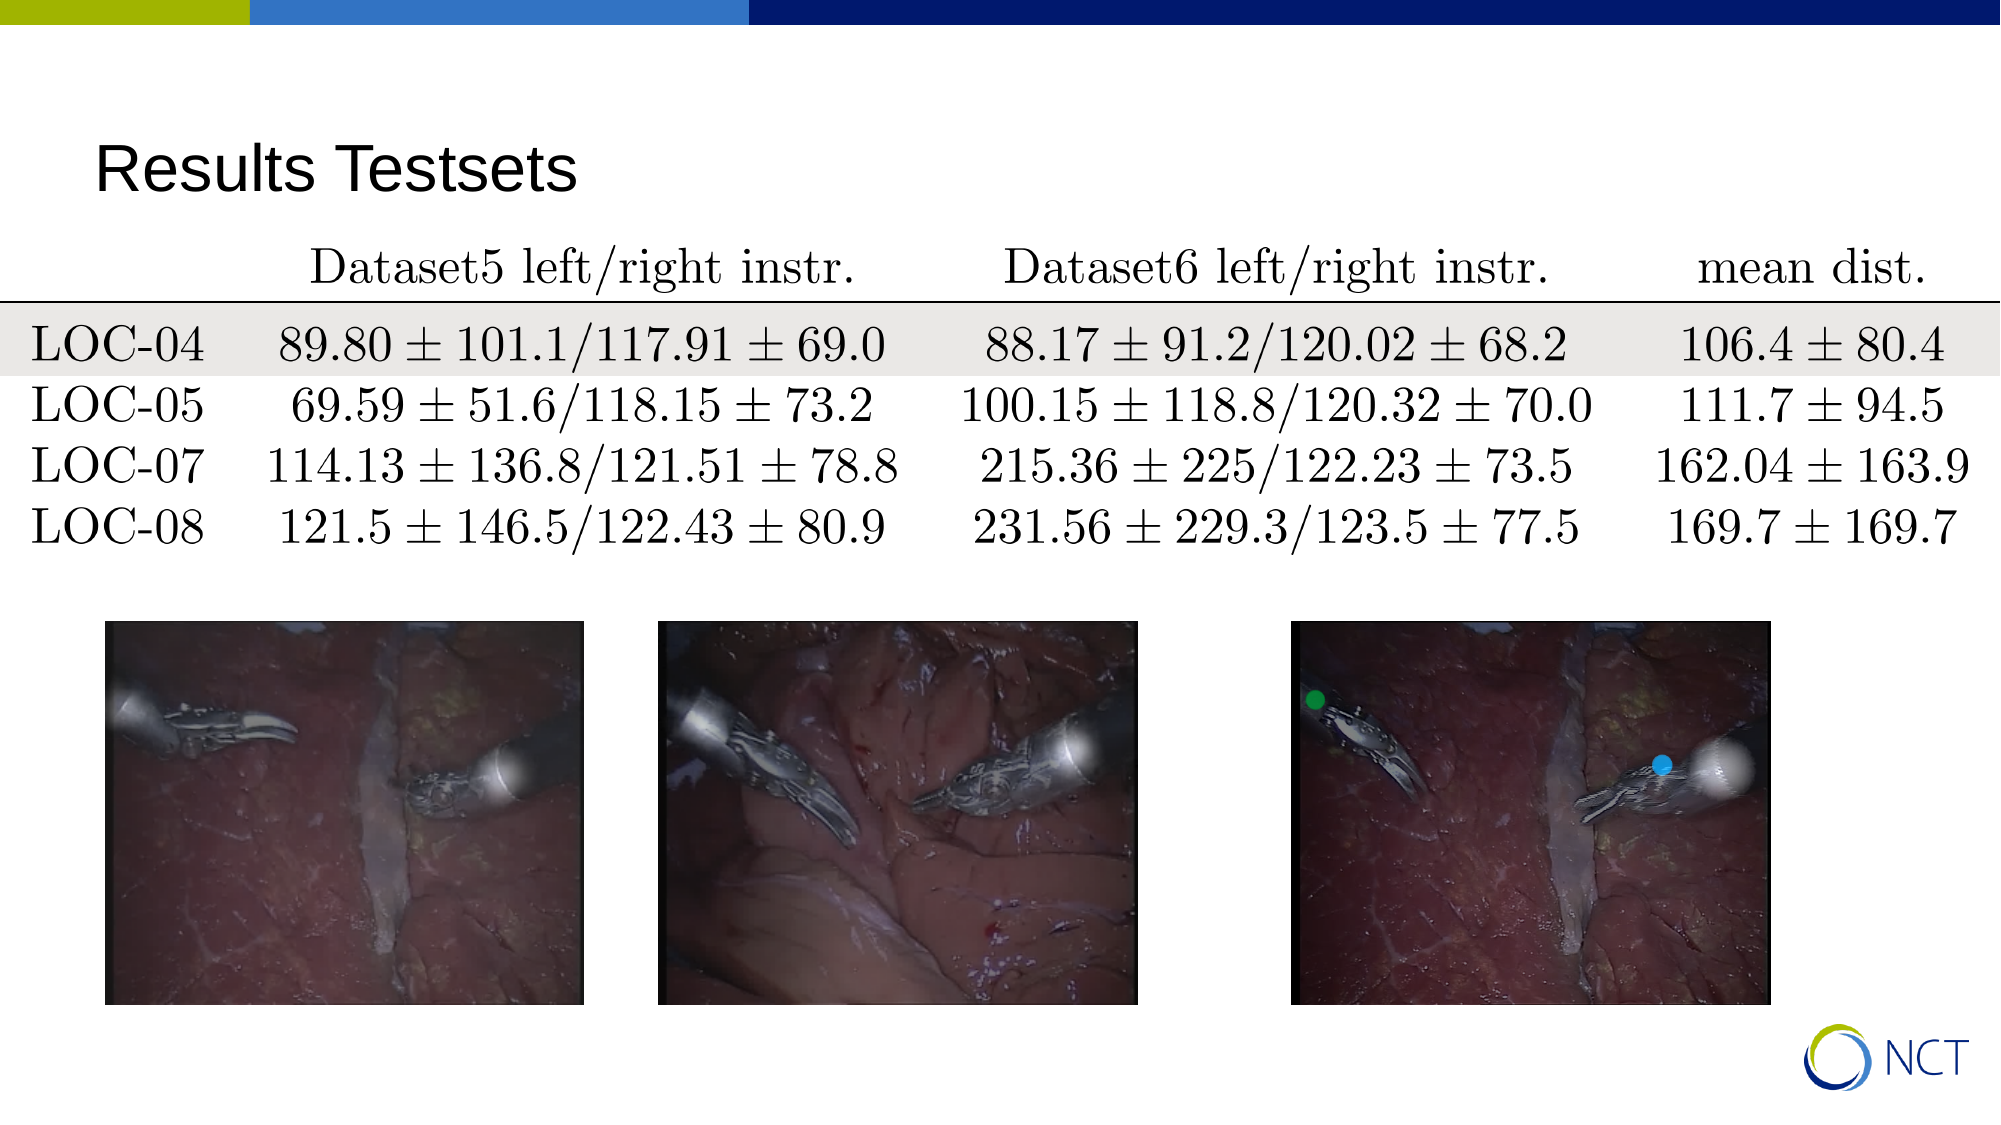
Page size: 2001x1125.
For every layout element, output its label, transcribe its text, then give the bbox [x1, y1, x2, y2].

picture [658, 621, 1138, 1005]
title Results Testsets [94, 75, 1886, 225]
picture [1291, 621, 1771, 1006]
picture [1804, 1024, 1969, 1091]
picture [0, 225, 2000, 555]
picture [105, 621, 584, 1005]
